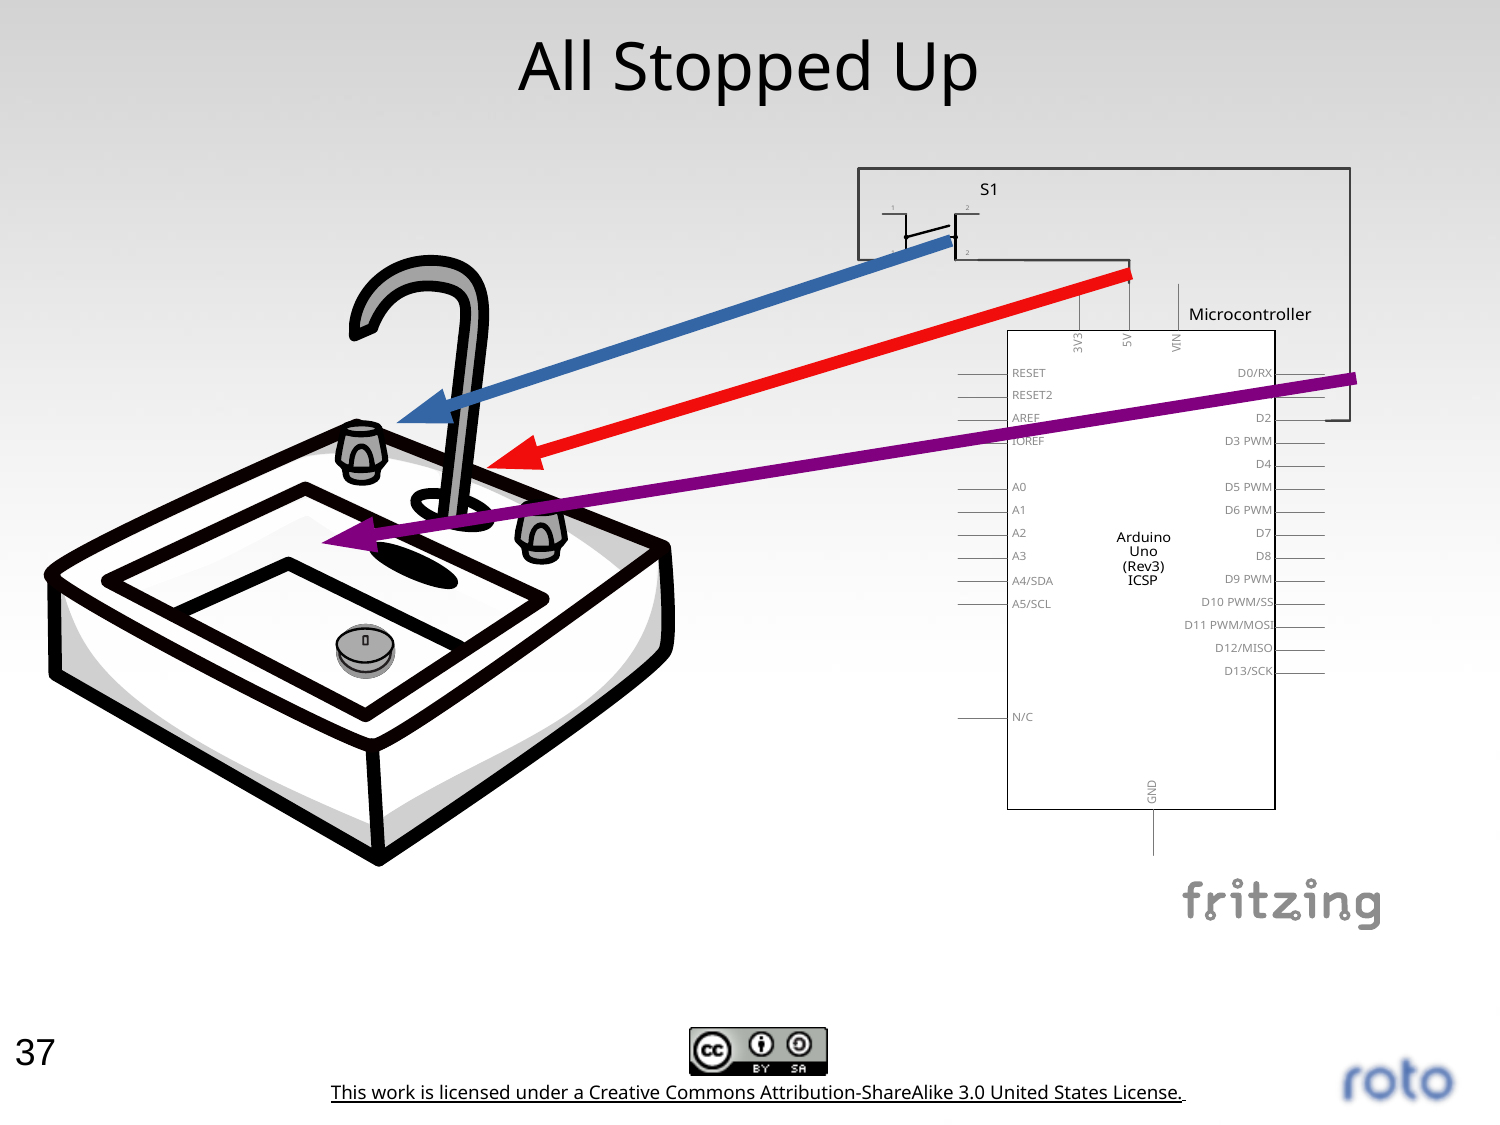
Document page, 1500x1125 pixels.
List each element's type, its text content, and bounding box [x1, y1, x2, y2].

picture [0, 0, 1500, 1125]
title All Stopped Up [112, 49, 1388, 238]
